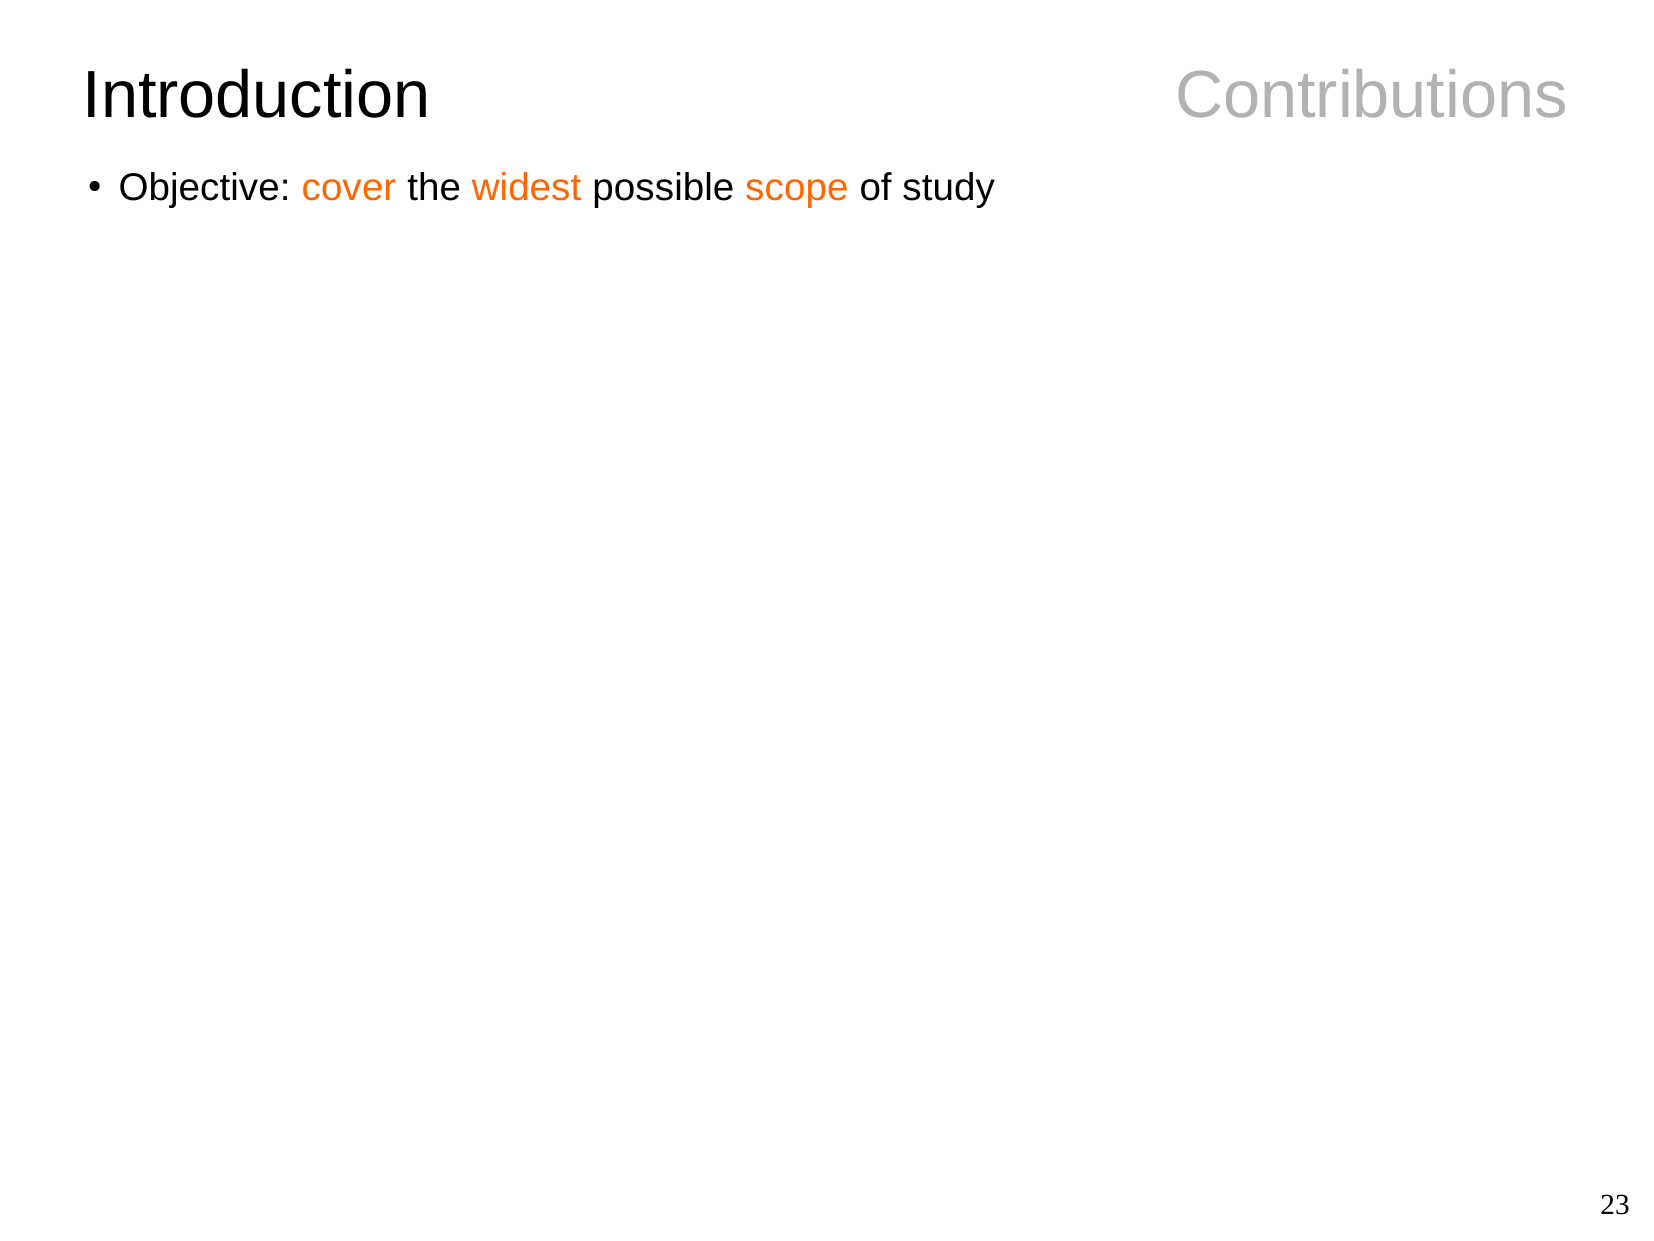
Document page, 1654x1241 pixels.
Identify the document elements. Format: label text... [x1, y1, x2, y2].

list Objective: cover the widest possible scope of study [77, 165, 1524, 331]
title Introduction [82, 49, 1571, 139]
